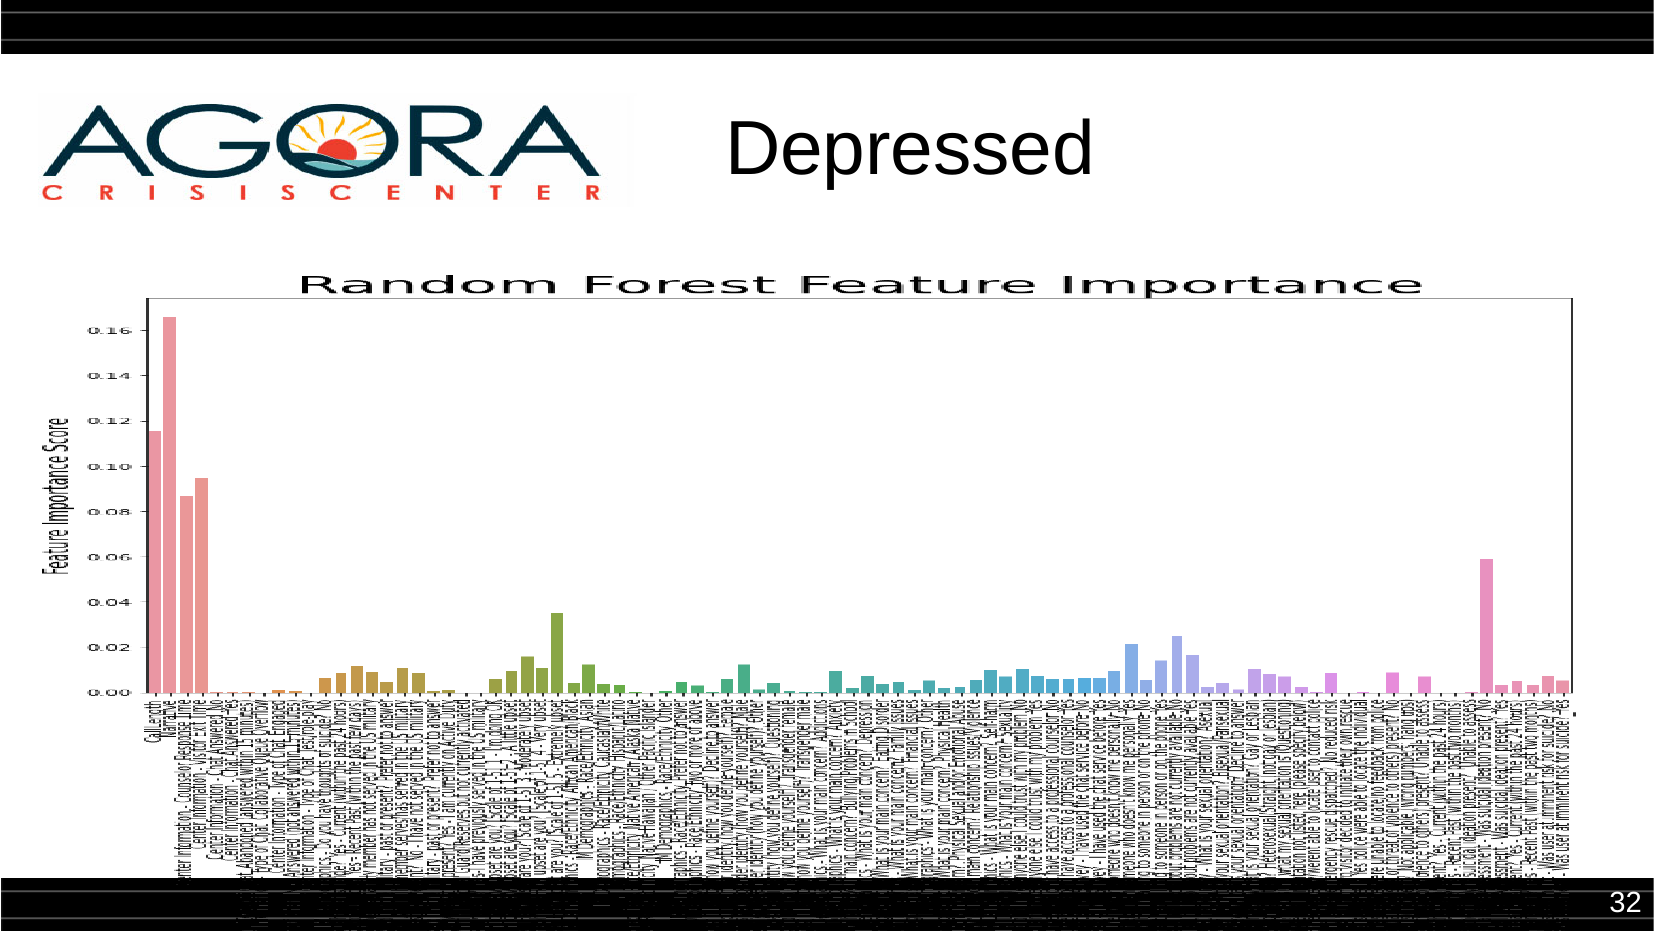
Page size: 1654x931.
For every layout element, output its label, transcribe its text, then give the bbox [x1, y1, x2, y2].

picture [1, 269, 1654, 931]
list Depressed [660, 105, 1111, 211]
picture [0, 60, 676, 235]
picture [1, 0, 1654, 54]
